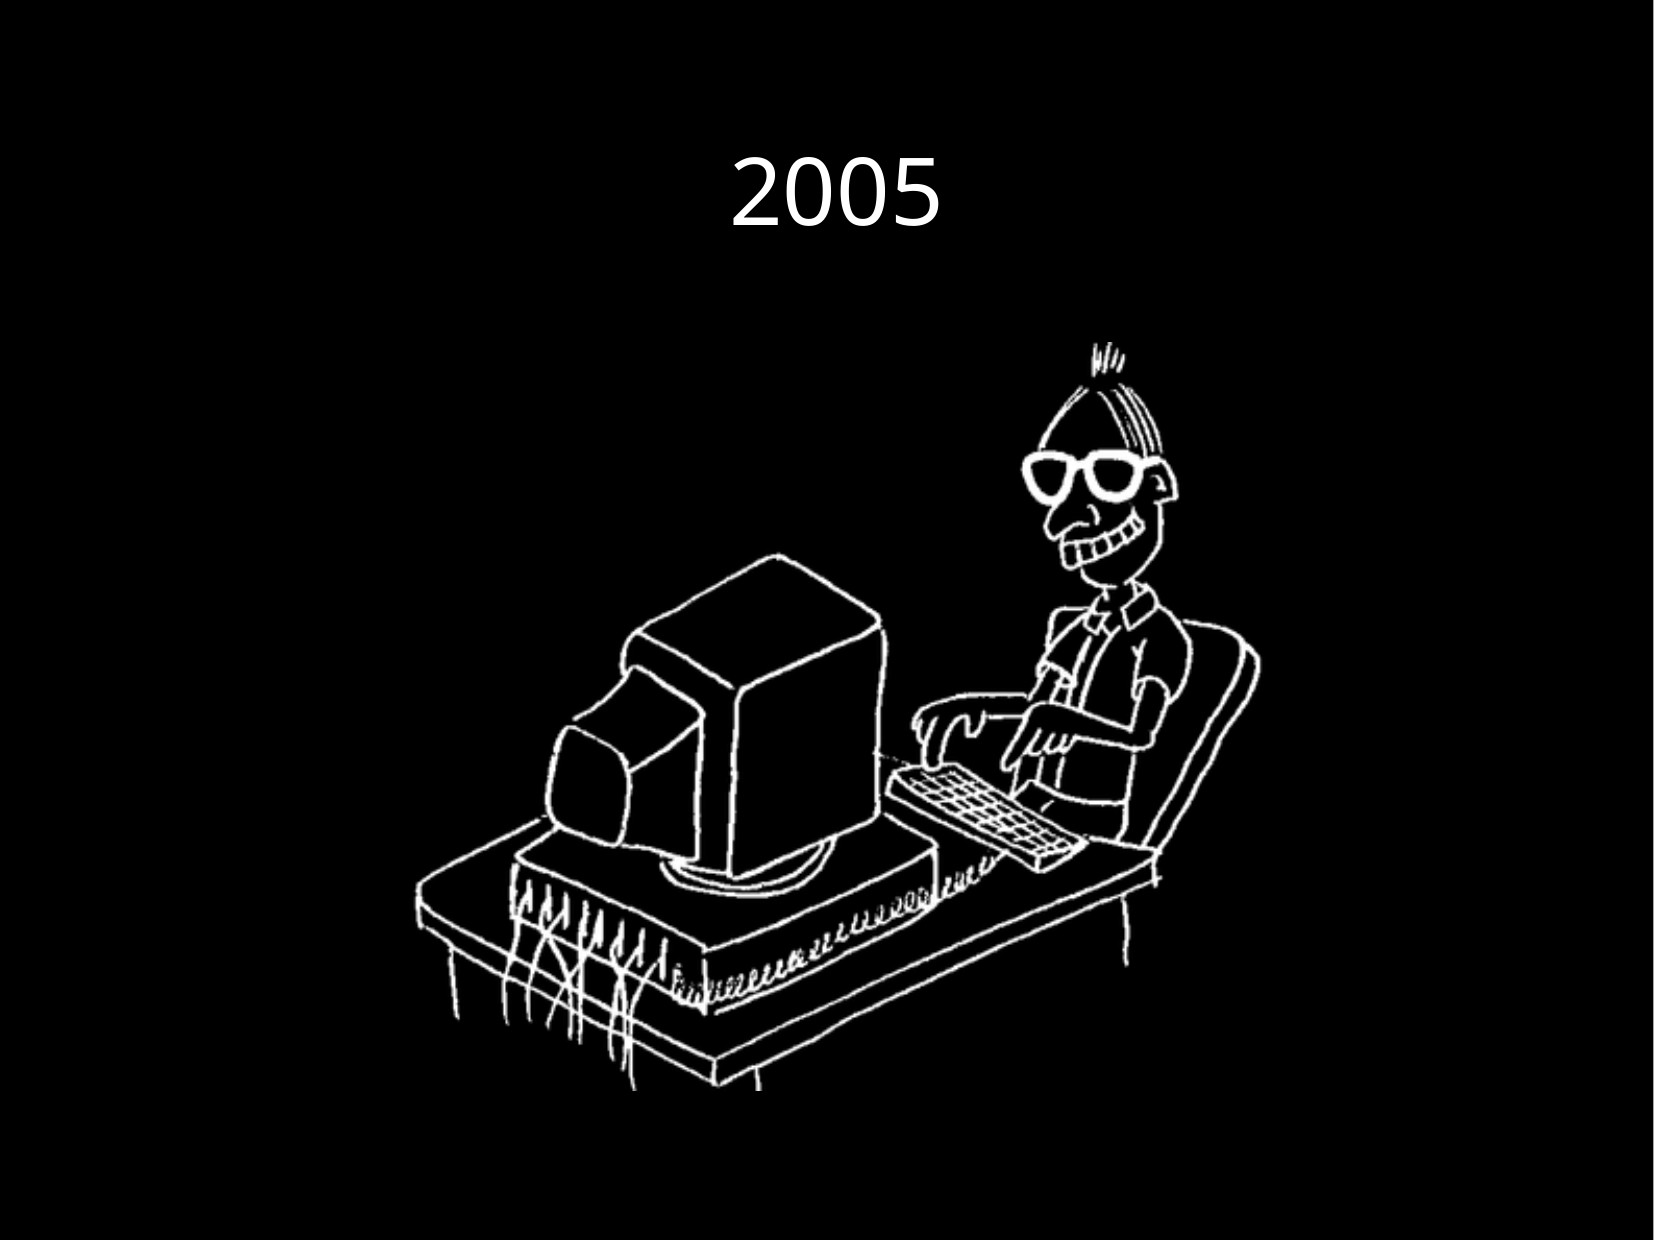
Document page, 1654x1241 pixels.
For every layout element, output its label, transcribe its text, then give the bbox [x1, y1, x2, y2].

text_box 2005 [714, 118, 940, 227]
picture [358, 342, 1296, 1091]
